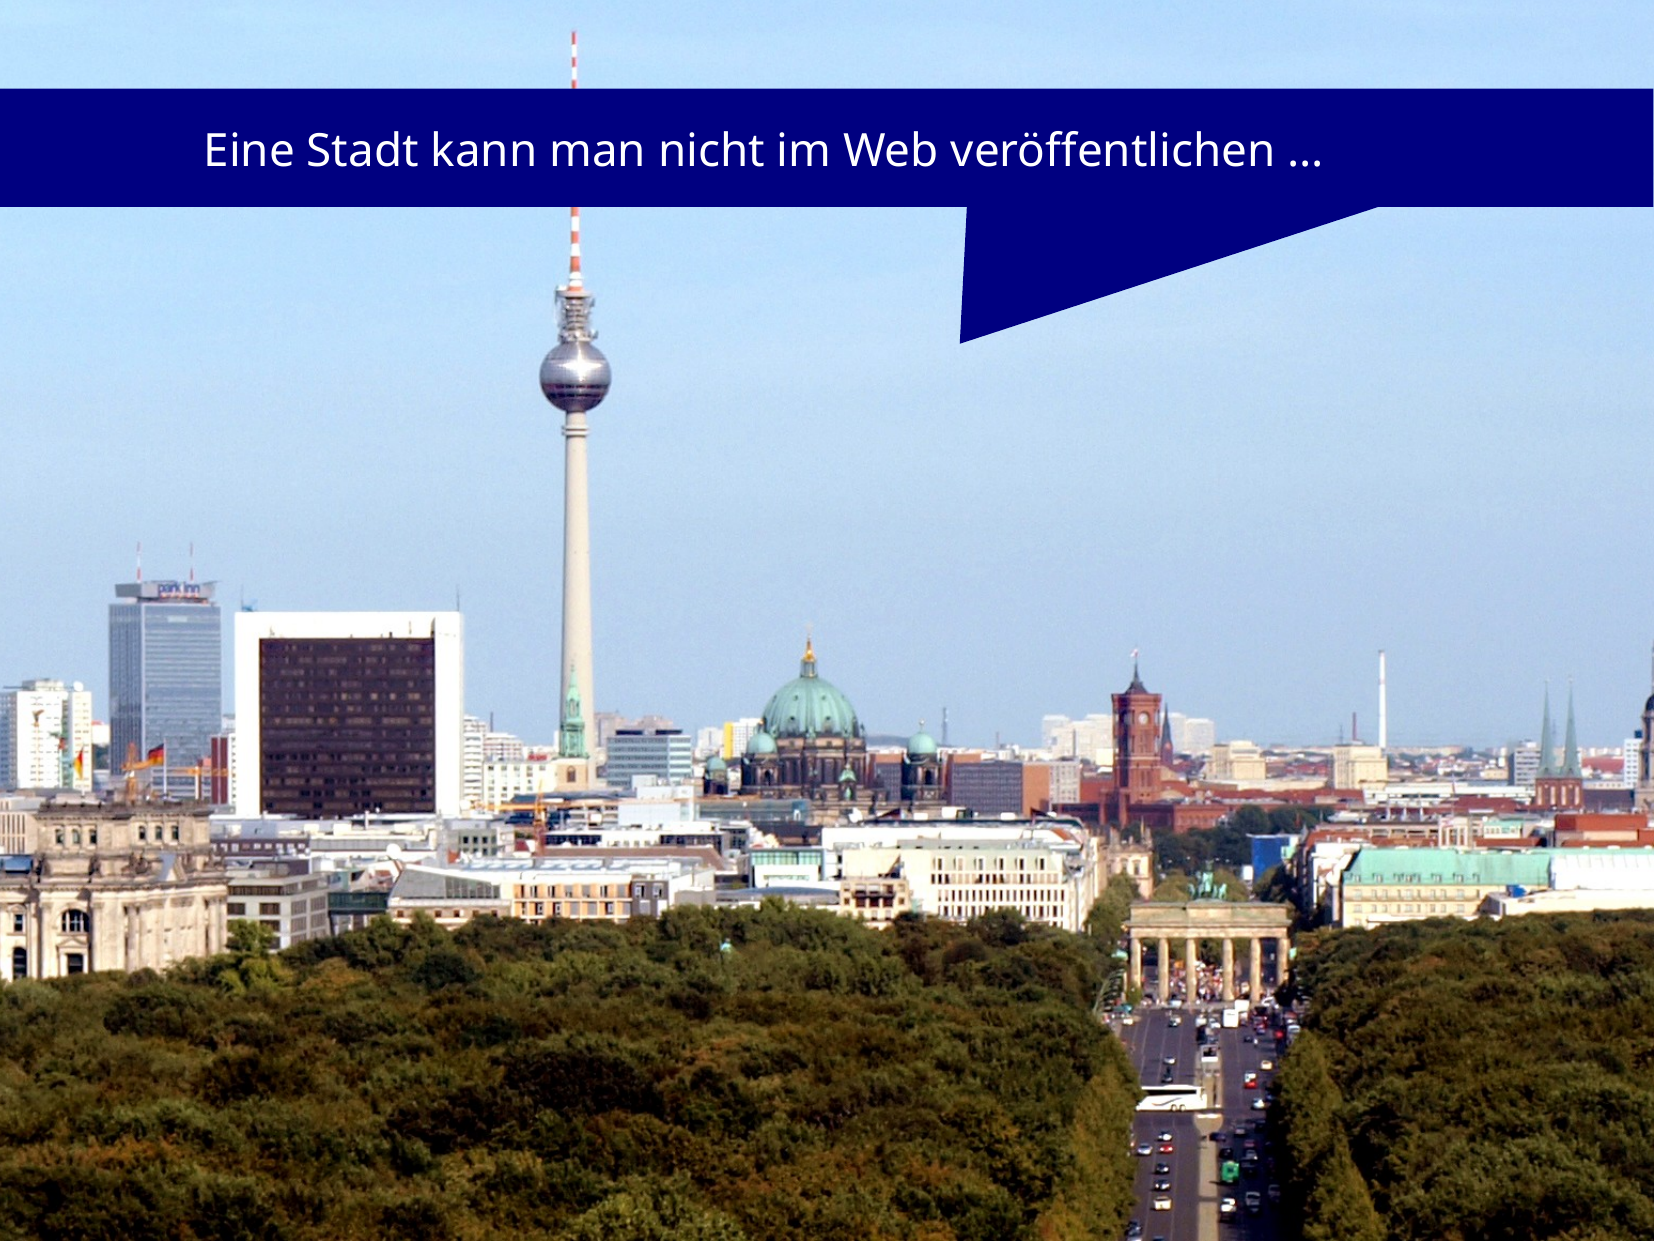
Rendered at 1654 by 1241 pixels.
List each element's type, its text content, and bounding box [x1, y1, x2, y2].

text_box Eine Stadt kann man nicht im Web veröffentlichen ... [188, 109, 1482, 189]
picture [0, 207, 1654, 1241]
picture [0, 0, 1654, 88]
text_box [0, 88, 1654, 344]
